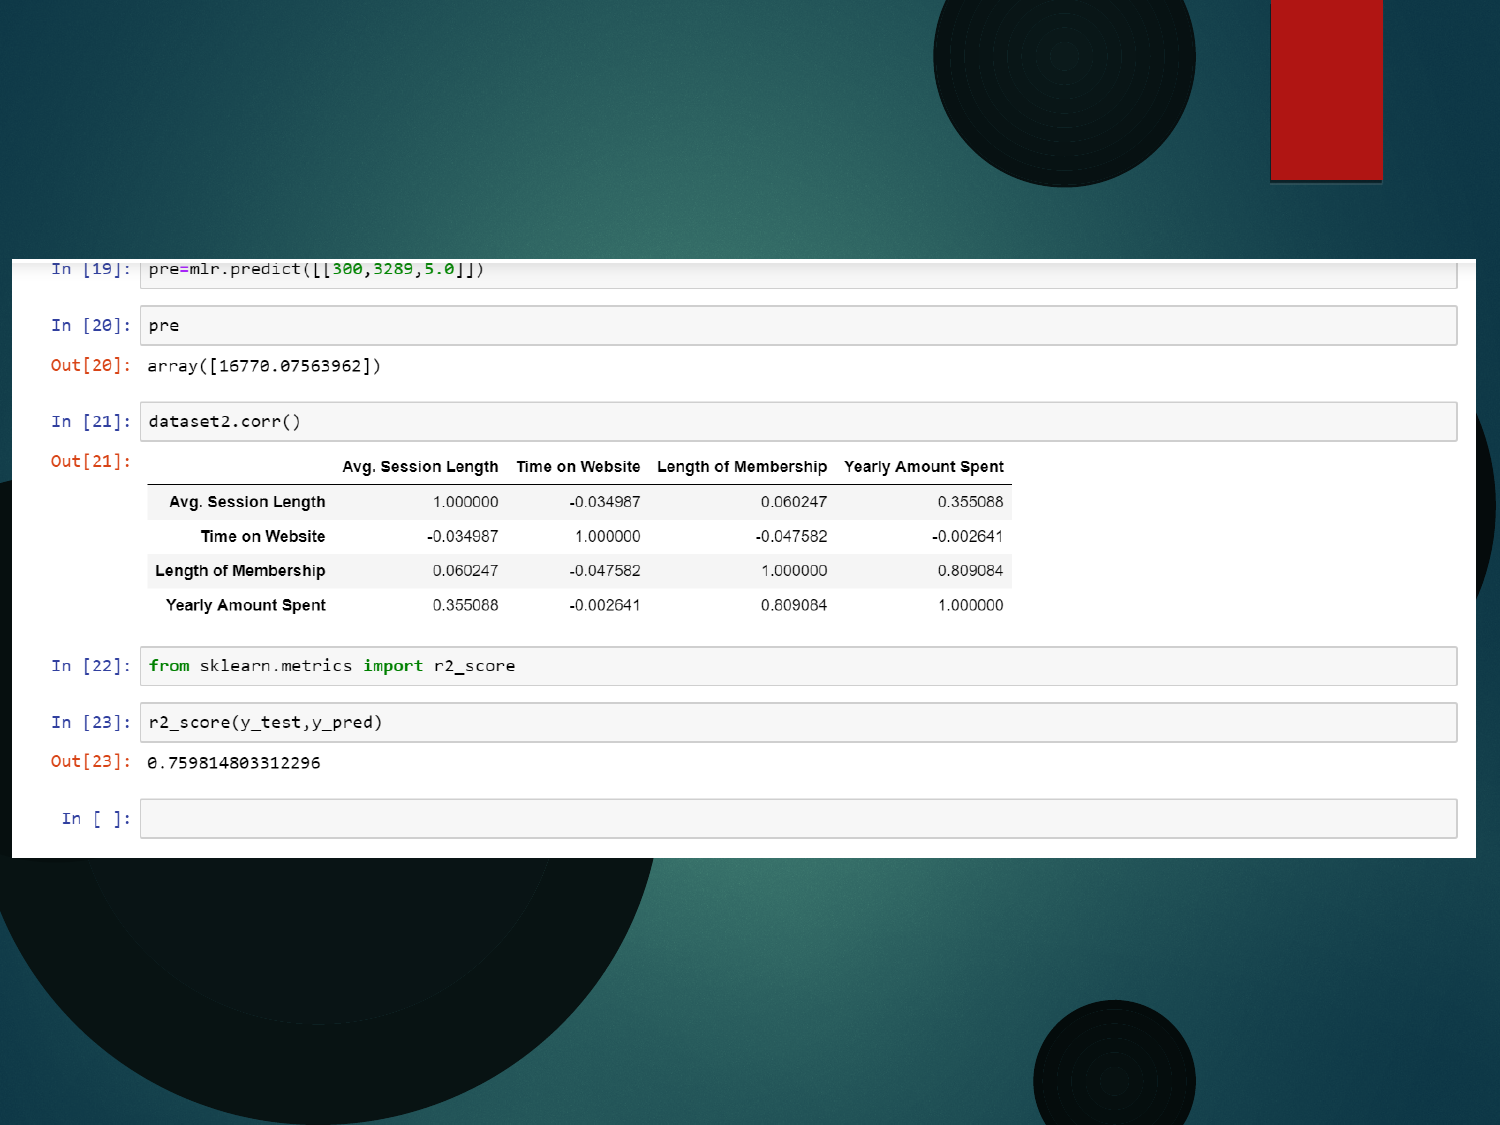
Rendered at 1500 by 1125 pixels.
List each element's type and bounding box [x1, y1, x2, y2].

picture [12, 259, 1476, 858]
